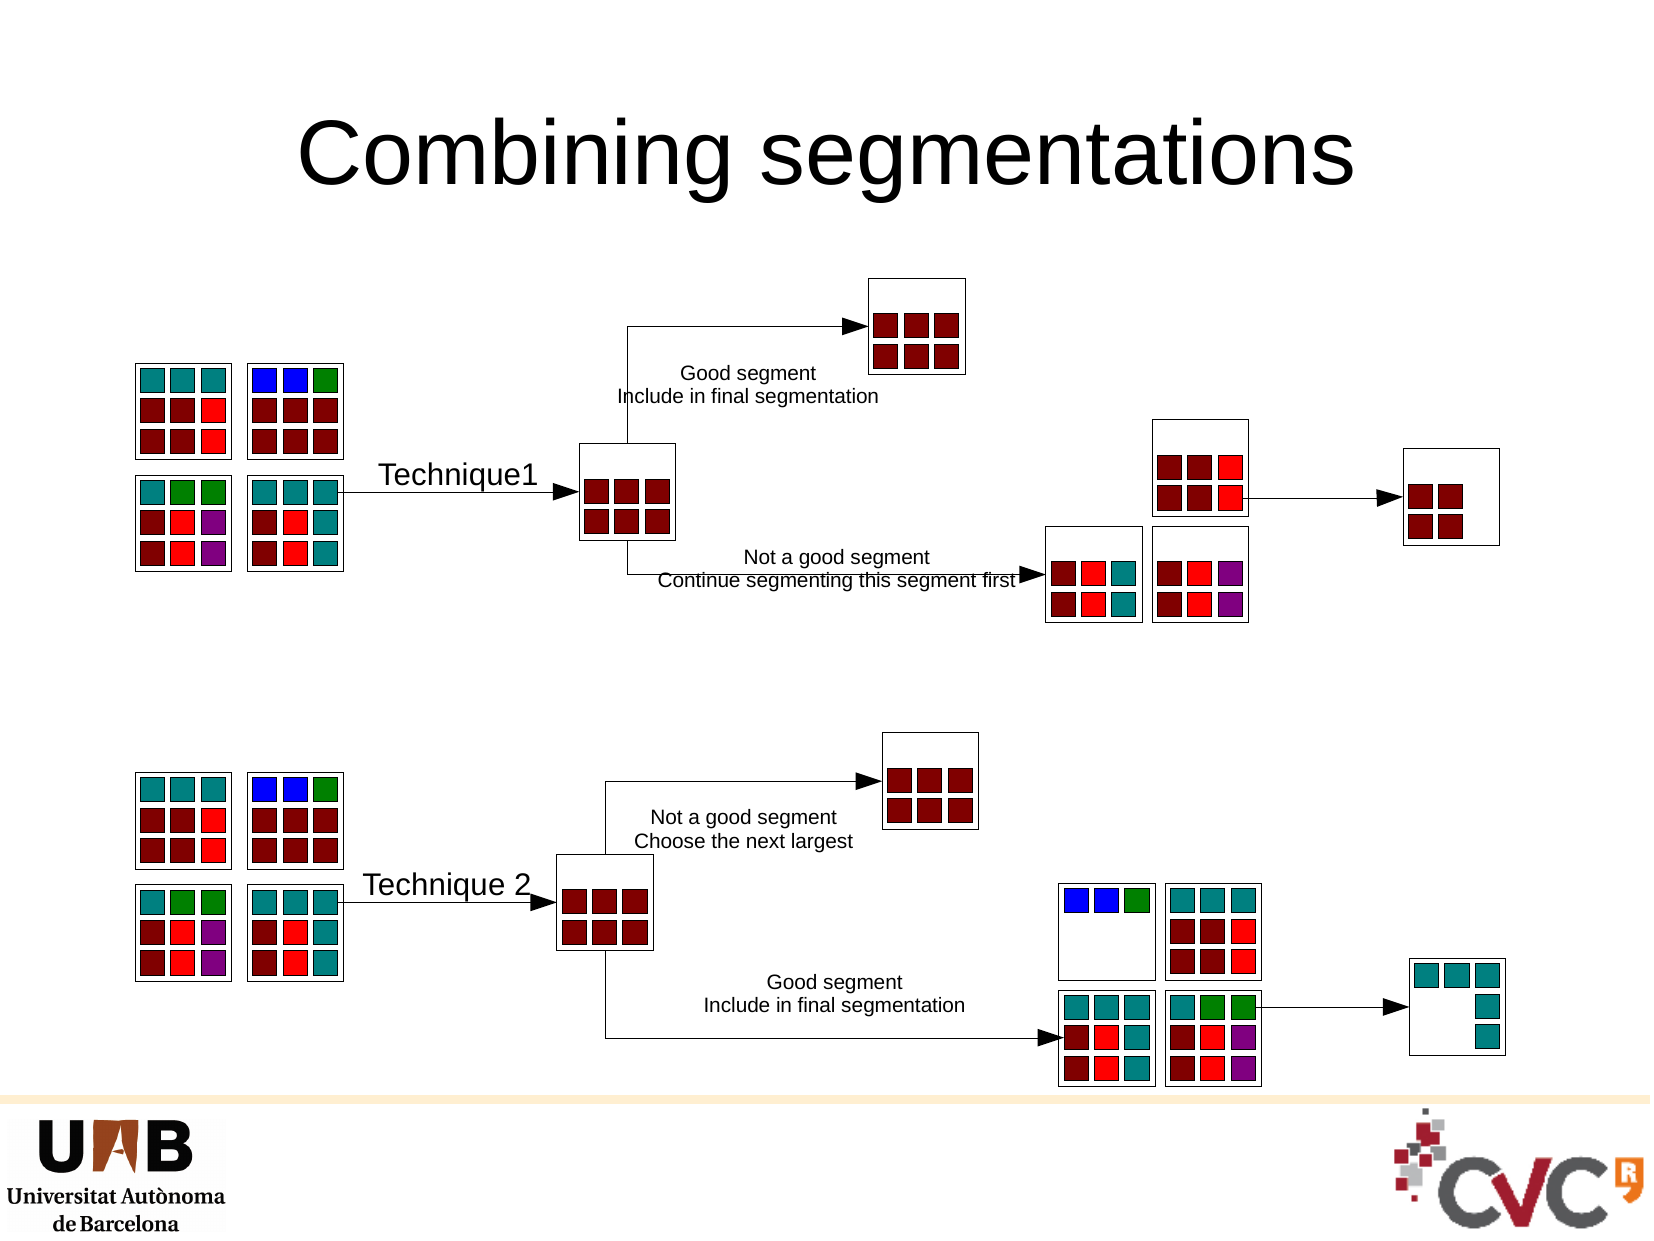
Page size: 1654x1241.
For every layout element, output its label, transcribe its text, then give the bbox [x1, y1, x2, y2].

text_box [283, 429, 308, 454]
text_box [1200, 1056, 1225, 1081]
text_box [201, 950, 226, 976]
text_box [201, 541, 226, 566]
text_box [252, 950, 277, 976]
text_box [201, 777, 226, 802]
text_box [1475, 1024, 1500, 1049]
text_box [283, 480, 308, 505]
text_box [201, 920, 226, 945]
text_box [252, 541, 277, 566]
text_box [201, 368, 226, 393]
text_box [917, 768, 942, 793]
picture [1393, 1107, 1650, 1235]
text_box [1408, 484, 1433, 509]
text_box [904, 344, 929, 369]
text_box [584, 509, 609, 534]
text_box [934, 344, 959, 369]
text_box [313, 838, 338, 863]
text_box [1081, 561, 1106, 586]
text_box [1231, 949, 1256, 974]
text_box [283, 777, 308, 802]
text_box [1200, 995, 1225, 1020]
text_box [1157, 561, 1182, 586]
text_box [614, 479, 639, 504]
text_box [313, 777, 338, 802]
text_box [283, 368, 308, 393]
text_box [1187, 561, 1212, 586]
text_box [283, 920, 308, 945]
text_box [1124, 995, 1150, 1020]
text_box [313, 890, 338, 915]
text_box [313, 429, 338, 454]
text_box [1051, 561, 1076, 586]
text_box [140, 777, 165, 802]
text_box [1218, 561, 1243, 586]
text_box [887, 768, 912, 793]
text_box [948, 768, 973, 793]
text_box [201, 890, 226, 915]
text_box [313, 510, 338, 535]
text_box [614, 509, 639, 534]
text_box [592, 920, 617, 945]
text_box [170, 368, 195, 393]
text_box [313, 541, 338, 566]
text_box [1111, 592, 1136, 617]
text_box [1170, 995, 1195, 1020]
text_box [201, 510, 226, 535]
text_box [1231, 1025, 1256, 1050]
text_box [1187, 455, 1212, 480]
text_box [622, 889, 648, 914]
text_box [1231, 919, 1256, 944]
text_box [313, 808, 338, 833]
text_box [1475, 994, 1500, 1019]
text_box [1200, 919, 1225, 944]
text_box [562, 920, 587, 945]
text_box [140, 808, 165, 833]
text_box [1170, 919, 1195, 944]
text_box [1064, 1056, 1089, 1081]
text_box [252, 890, 277, 915]
text_box [313, 920, 338, 945]
text_box [1170, 1056, 1195, 1081]
text_box [140, 950, 165, 976]
text_box [252, 368, 277, 393]
text_box [1157, 592, 1182, 617]
text_box [283, 510, 308, 535]
text_box [1218, 455, 1243, 480]
text_box [584, 479, 609, 504]
text_box [170, 777, 195, 802]
text_box [592, 889, 617, 914]
text_box [1414, 963, 1439, 988]
text_box [1218, 592, 1243, 617]
text_box [252, 480, 277, 505]
title Combining segmentations [82, 56, 1571, 250]
text_box [140, 398, 165, 423]
text_box [252, 777, 277, 802]
text_box [1187, 592, 1212, 617]
text_box [170, 480, 195, 505]
text_box [283, 950, 308, 976]
text_box [313, 368, 338, 393]
text_box [1124, 1025, 1150, 1050]
text_box [873, 344, 898, 369]
text_box [252, 429, 277, 454]
text_box [313, 480, 338, 505]
text_box [140, 429, 165, 454]
text_box [1094, 1056, 1119, 1081]
text_box [283, 541, 308, 566]
text_box [283, 398, 308, 423]
text_box [645, 509, 670, 534]
text_box [1187, 485, 1212, 511]
text_box [170, 510, 195, 535]
text_box [645, 479, 670, 504]
text_box [140, 838, 165, 863]
text_box [1170, 888, 1195, 913]
text_box [1438, 484, 1463, 509]
text_box [1408, 514, 1433, 539]
text_box [904, 313, 929, 338]
text_box [201, 429, 226, 454]
text_box [252, 808, 277, 833]
text_box [170, 541, 195, 566]
text_box [252, 398, 277, 423]
text_box [1124, 888, 1150, 913]
text_box [313, 950, 338, 976]
text_box [170, 398, 195, 423]
text_box [170, 950, 195, 976]
text_box [1094, 995, 1119, 1020]
text_box [201, 480, 226, 505]
text_box [1444, 963, 1470, 988]
text_box [887, 798, 912, 823]
text_box [1218, 485, 1243, 511]
text_box [1438, 514, 1463, 539]
text_box [1231, 888, 1256, 913]
text_box [170, 920, 195, 945]
text_box [201, 838, 226, 863]
text_box [1170, 949, 1195, 974]
text_box [917, 798, 942, 823]
text_box [140, 368, 165, 393]
text_box [170, 429, 195, 454]
text_box [1157, 485, 1182, 511]
text_box [140, 920, 165, 945]
text_box [1475, 963, 1500, 988]
text_box [1231, 995, 1256, 1020]
text_box [1051, 592, 1076, 617]
text_box [1200, 949, 1225, 974]
text_box [140, 541, 165, 566]
text_box [1094, 888, 1119, 913]
text_box [170, 838, 195, 863]
text_box [140, 510, 165, 535]
text_box [170, 808, 195, 833]
text_box [1064, 1025, 1089, 1050]
text_box [283, 890, 308, 915]
text_box [1064, 995, 1089, 1020]
text_box [283, 808, 308, 833]
text_box [562, 889, 587, 914]
text_box [313, 398, 338, 423]
text_box [252, 838, 277, 863]
text_box [1170, 1025, 1195, 1050]
text_box [1157, 455, 1182, 480]
text_box [201, 808, 226, 833]
text_box [1200, 1025, 1225, 1050]
text_box [1081, 592, 1106, 617]
text_box [1231, 1056, 1256, 1081]
text_box [170, 890, 195, 915]
text_box [283, 838, 308, 863]
text_box [1064, 888, 1089, 913]
text_box [252, 920, 277, 945]
text_box [622, 920, 648, 945]
text_box [252, 510, 277, 535]
text_box [873, 313, 898, 338]
text_box [140, 890, 165, 915]
text_box [1200, 888, 1225, 913]
text_box [934, 313, 959, 338]
text_box [948, 798, 973, 823]
text_box [1094, 1025, 1119, 1050]
text_box [201, 398, 226, 423]
text_box [1111, 561, 1136, 586]
text_box [1124, 1056, 1150, 1081]
picture [7, 1119, 226, 1232]
text_box [140, 480, 165, 505]
